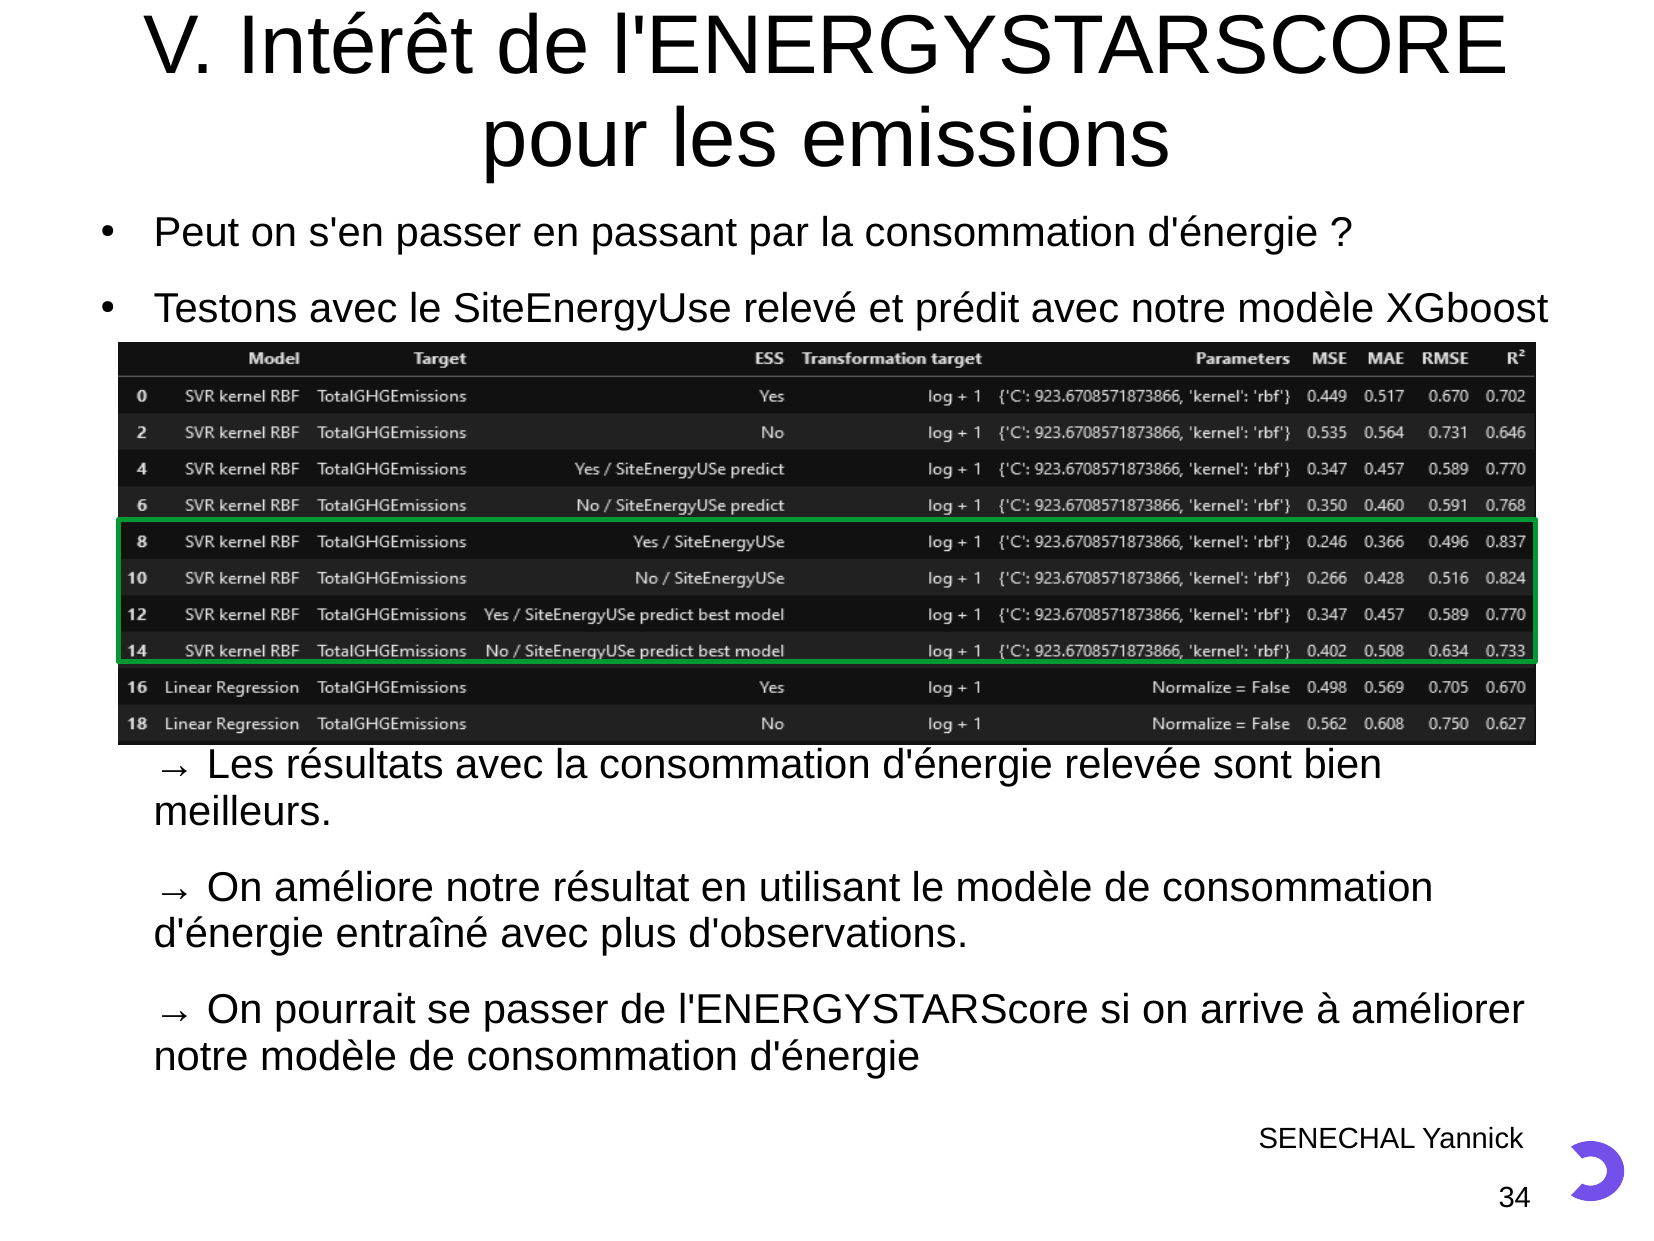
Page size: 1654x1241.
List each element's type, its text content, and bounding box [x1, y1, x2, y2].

picture [118, 342, 1536, 517]
list Peut on s'en passer en passant par la consommation d'énergie ? Testons avec le SiteEnergyUse relevé et prédit avec notre modèle XGboost → Les résultats avec la consommation d'énergie relevée sont bien meilleurs. → On améliore notre résultat en utilisant le modèle de consommation d'énergie entraîné avec plus d'observations. → On pourrait se passer de l'ENERGYSTARScore si on arrive à améliorer notre modèle de consommation d'énergie [82, 209, 1571, 1241]
picture [121, 522, 1533, 659]
picture [1571, 1125, 1642, 1217]
title V. Intérêt de l'ENERGYSTARSCORE pour les emissions [82, 0, 1571, 196]
picture [118, 664, 1536, 745]
